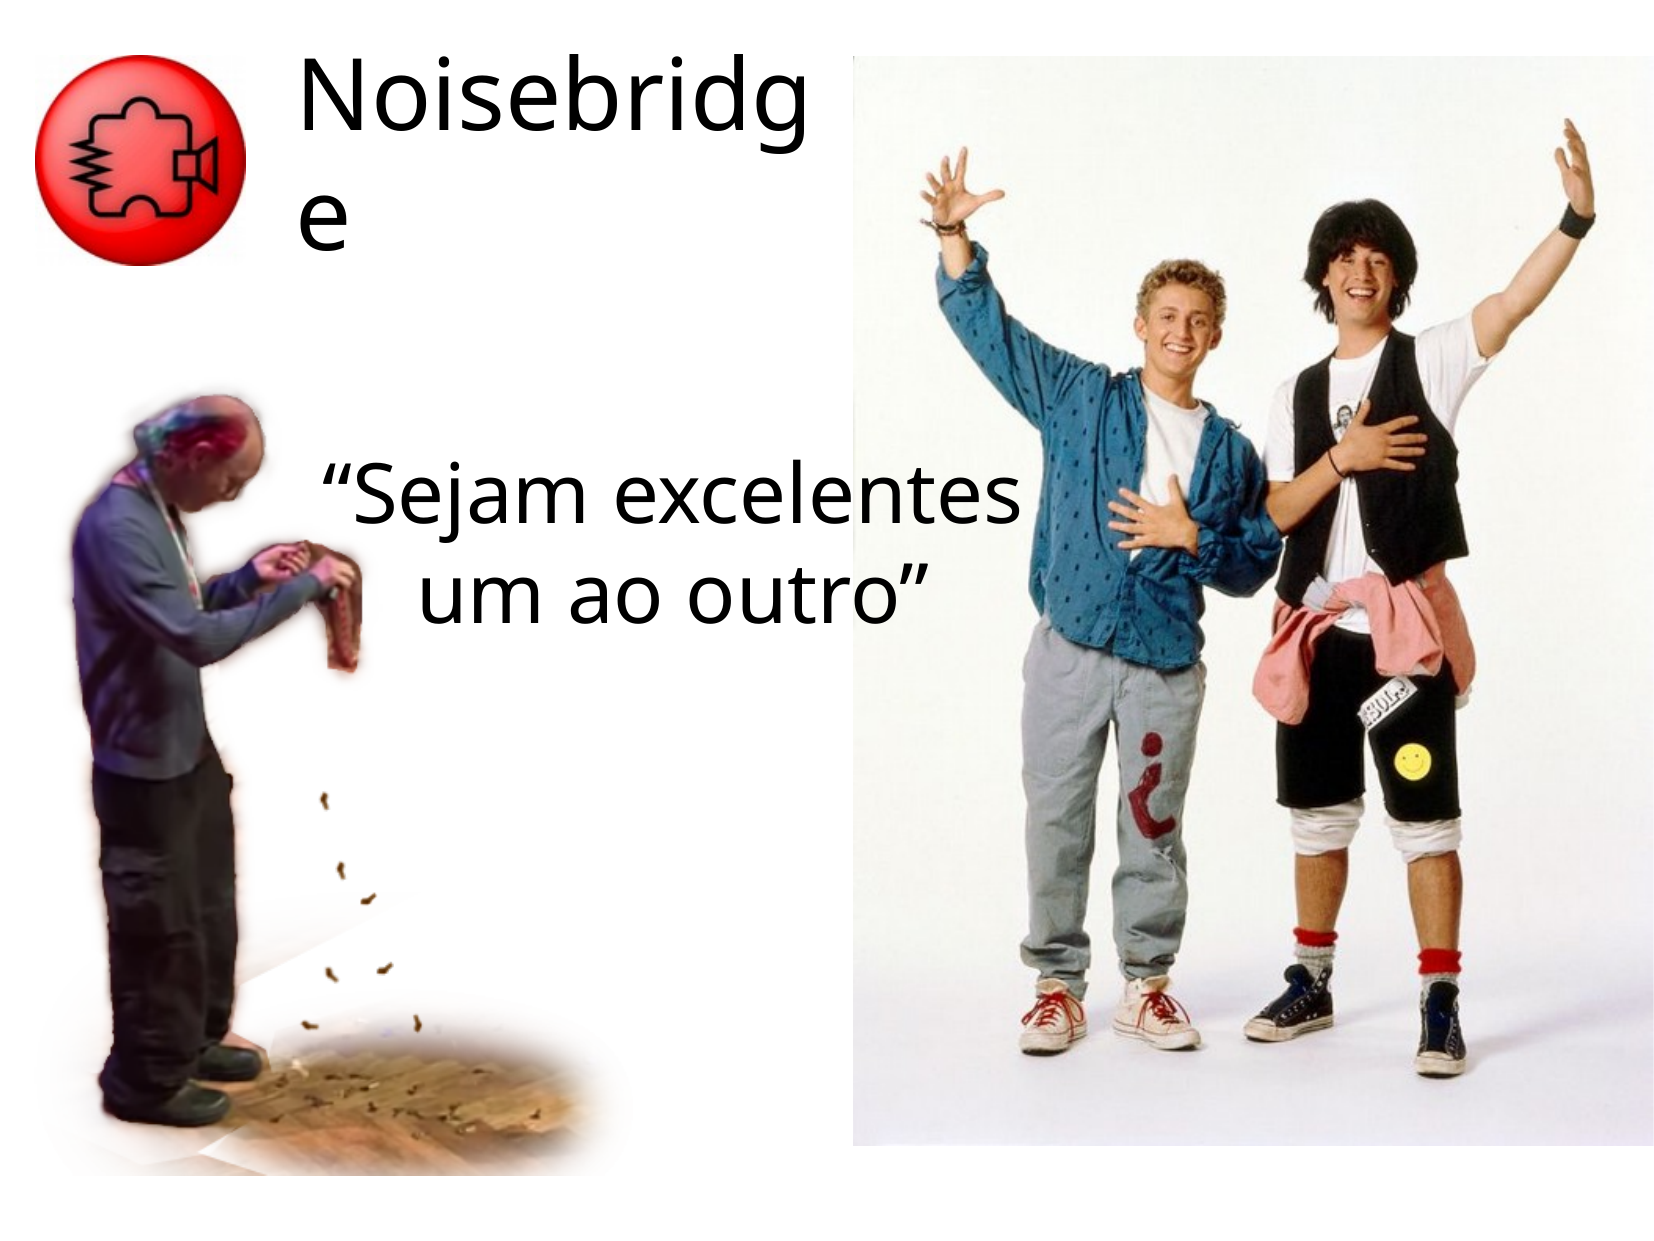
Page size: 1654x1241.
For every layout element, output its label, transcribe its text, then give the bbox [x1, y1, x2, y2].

picture [33, 373, 657, 1176]
text_box Noisebridge [295, 46, 839, 254]
text_box “Sejam excelentes um ao outro” [657, 432, 1075, 727]
picture [35, 55, 246, 266]
picture [853, 56, 1654, 1146]
